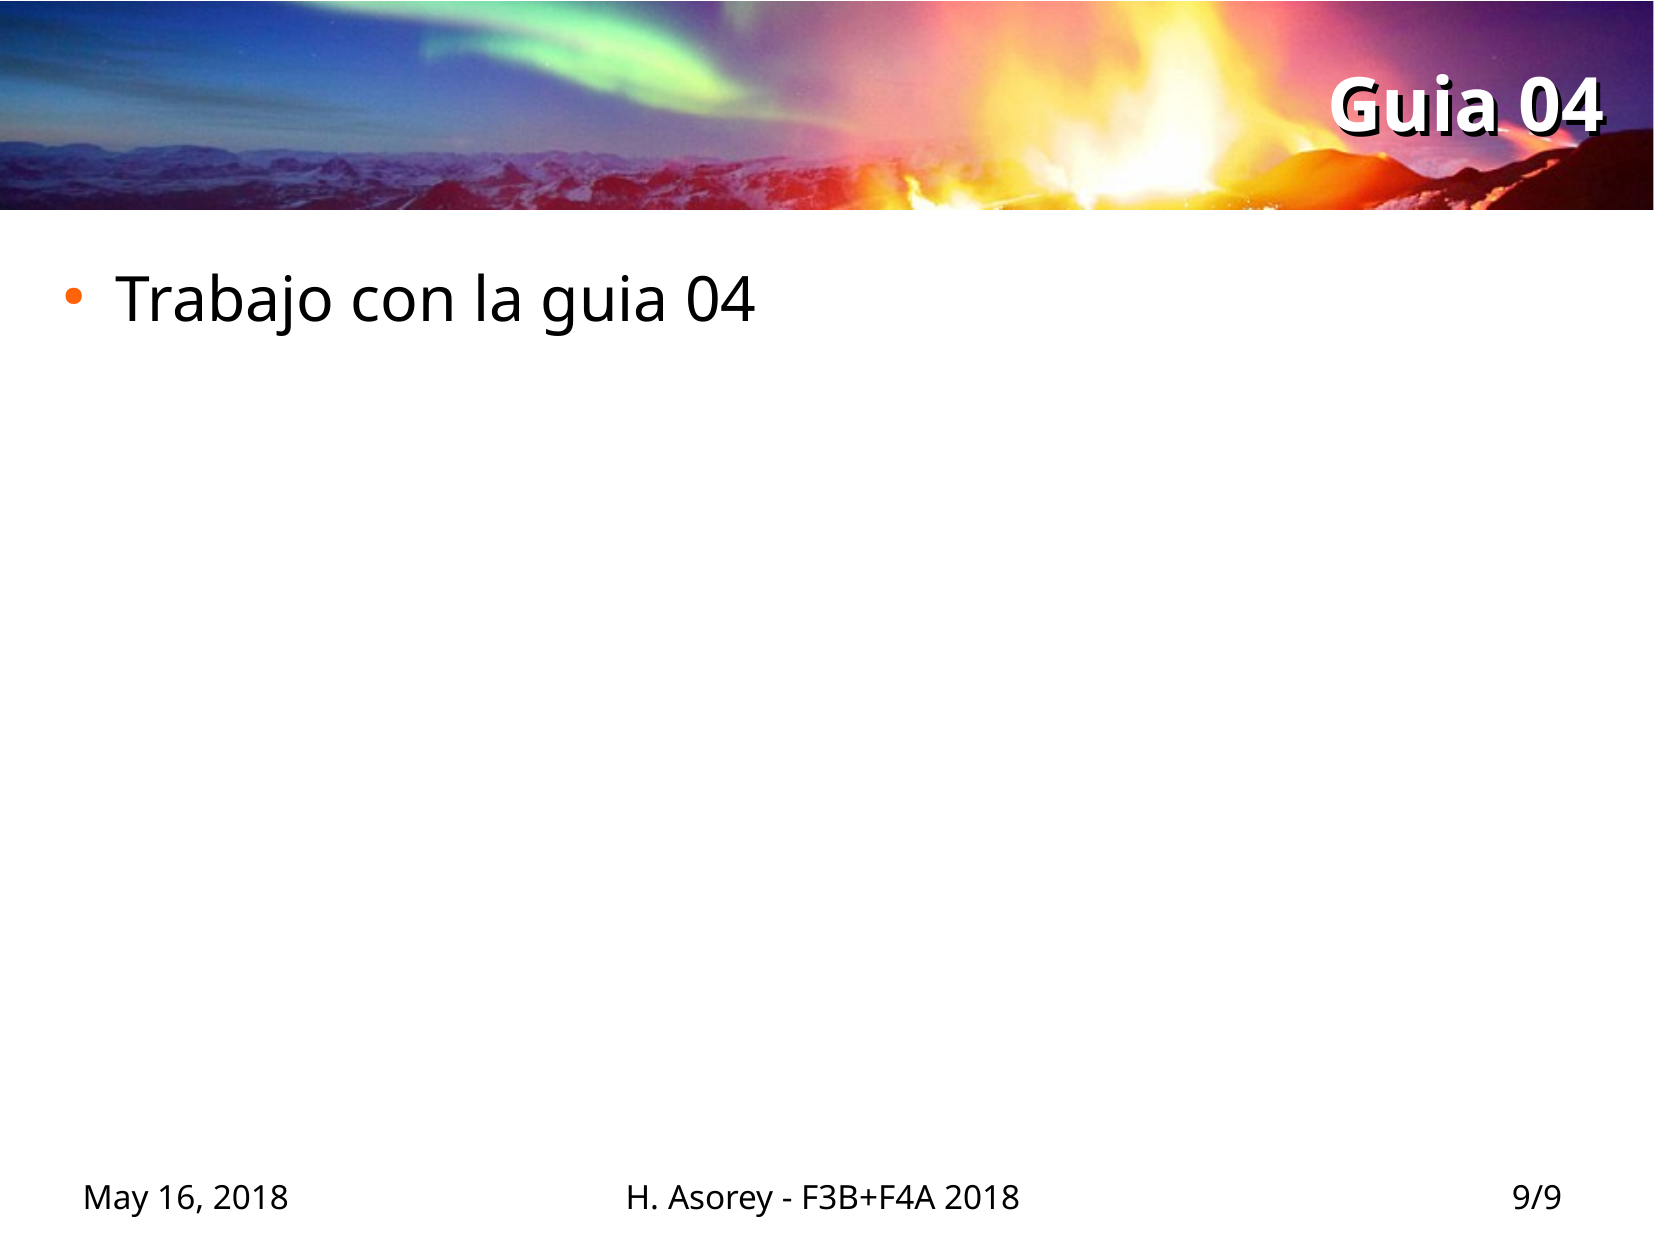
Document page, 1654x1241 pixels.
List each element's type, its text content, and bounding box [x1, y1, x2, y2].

picture [0, 1, 1654, 210]
list Trabajo con la guia 04 [45, 255, 1606, 1156]
title Guia 04 [45, 15, 1606, 191]
